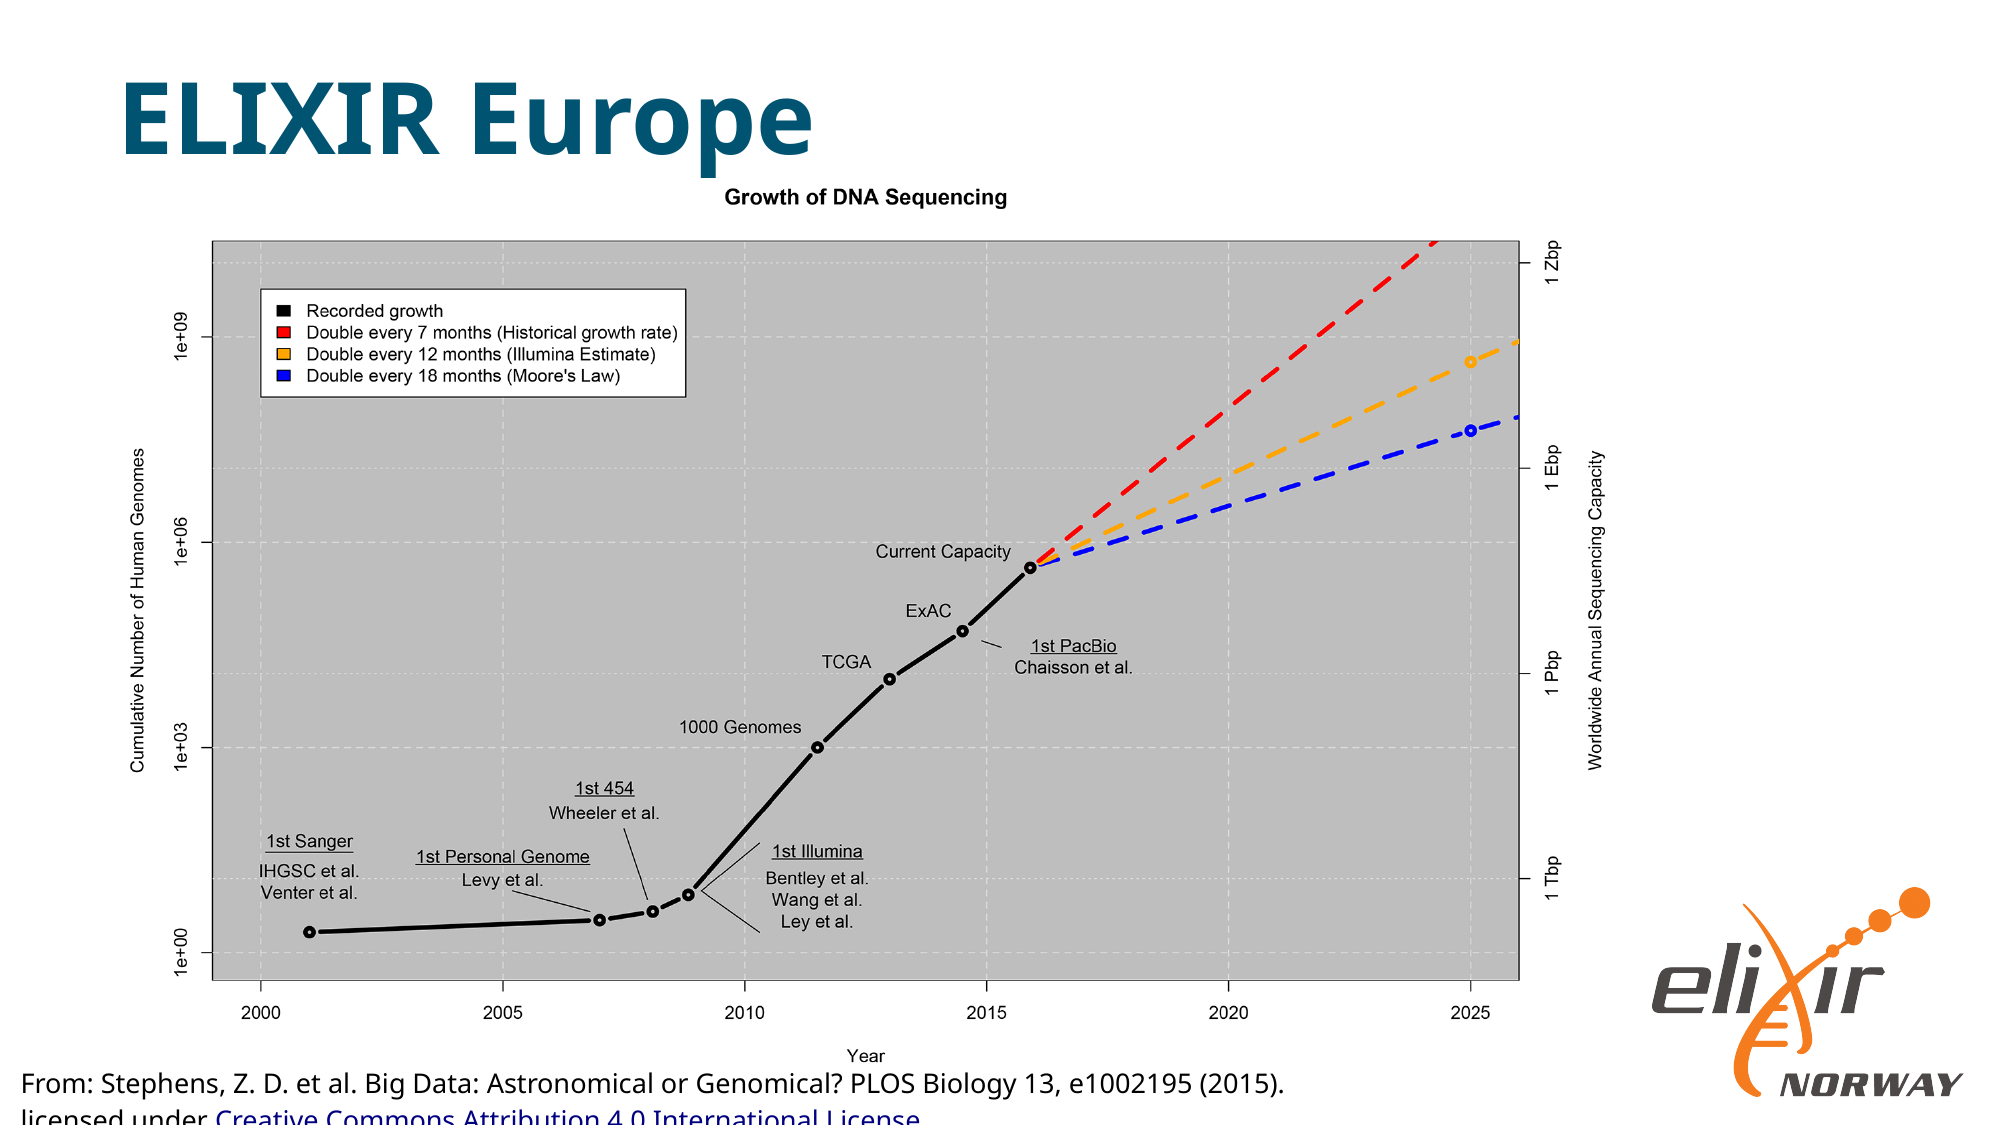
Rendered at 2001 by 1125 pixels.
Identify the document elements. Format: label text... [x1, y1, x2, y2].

picture [1652, 887, 1964, 1097]
text_box From: Stephens, Z. D. et al. Big Data: Astronomical or Genomical? PLOS Biology 13, e1002195 (2015). licensed under Creative Commons Attribution 4.0 International License [5, 1057, 1152, 1125]
title ELIXIR Europe [117, 54, 1902, 161]
picture [129, 187, 1606, 1063]
